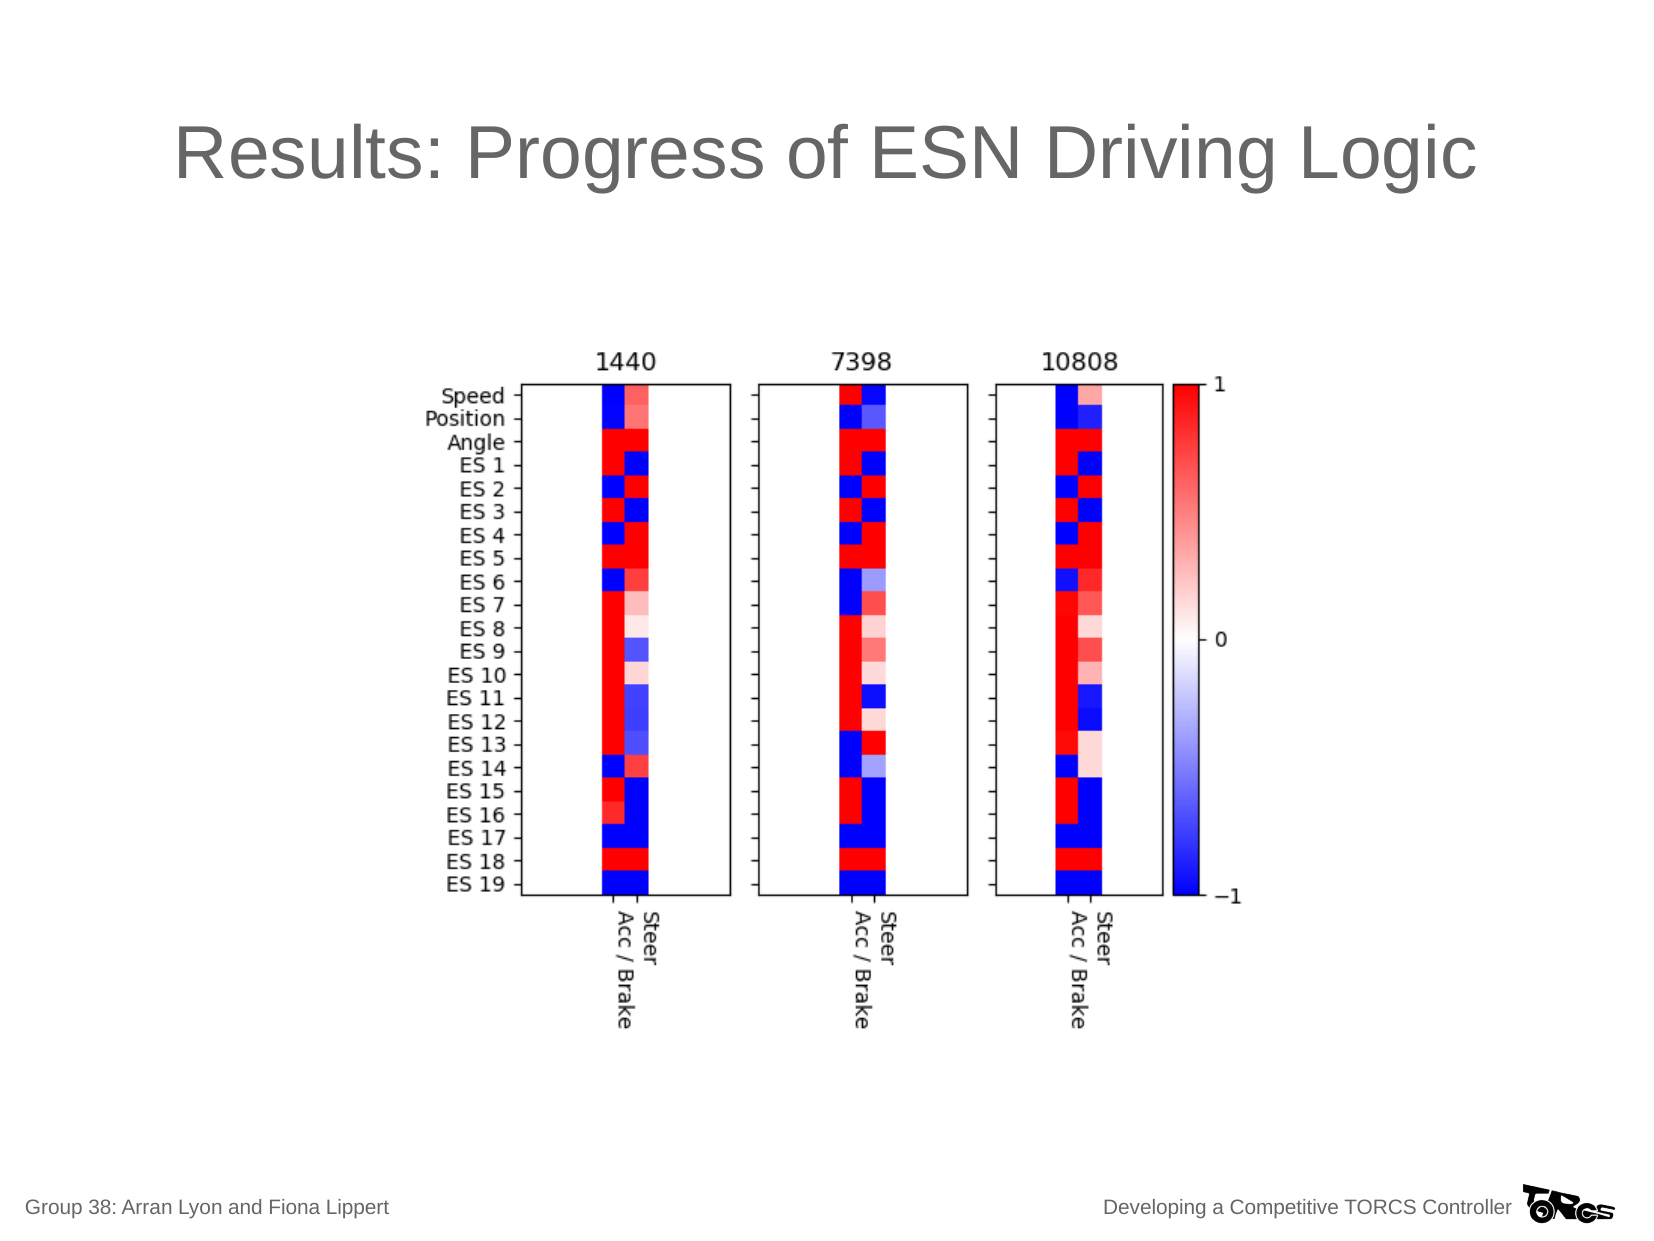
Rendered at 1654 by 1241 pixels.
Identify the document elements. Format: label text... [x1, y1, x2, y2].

picture [344, 330, 1305, 1051]
picture [1520, 1183, 1616, 1224]
title Results: Progress of ESN Driving Logic [82, 49, 1571, 257]
